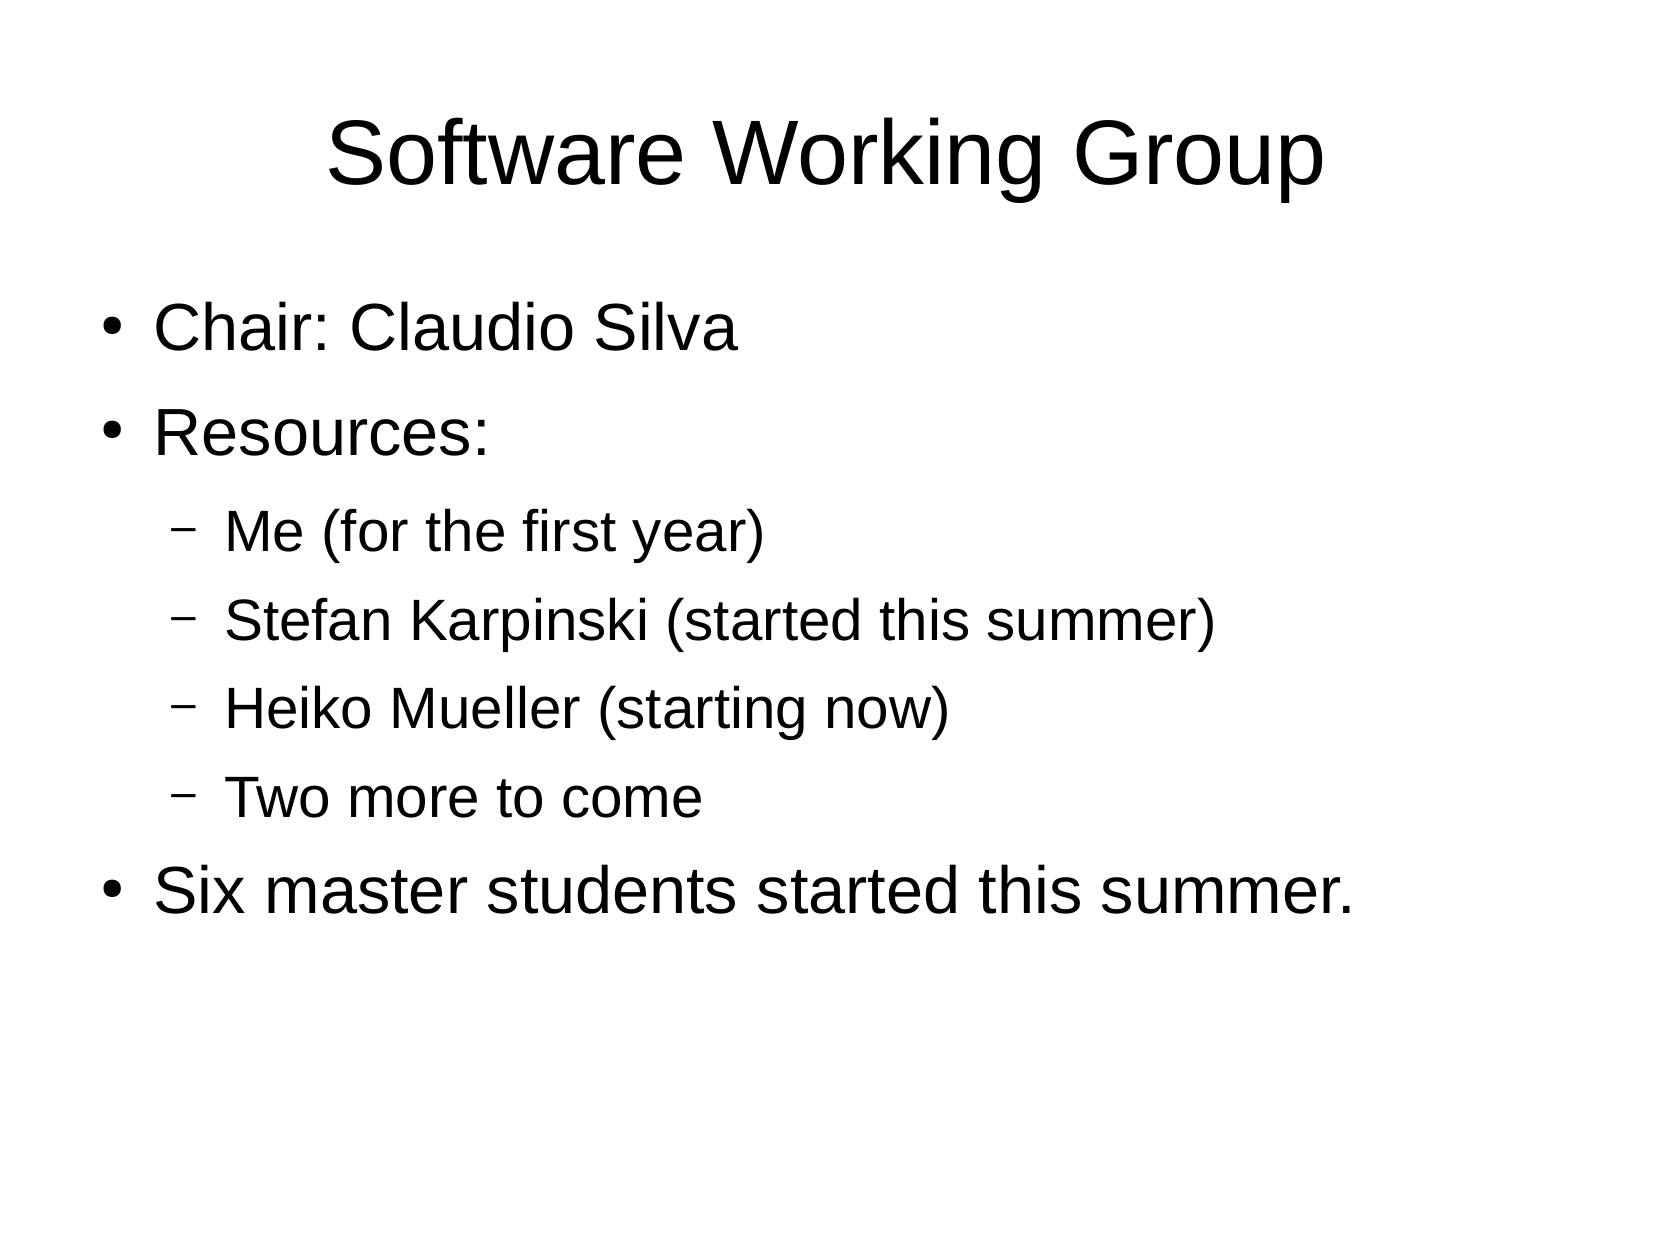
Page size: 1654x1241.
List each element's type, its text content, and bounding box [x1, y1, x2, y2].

title Software Working Group [82, 49, 1571, 257]
list Chair: Claudio Silva Resources: Me (for the first year) Stefan Karpinski (started this summer) Heiko Mueller (starting now) Two more to come Six master students started this summer. [82, 290, 1571, 1010]
